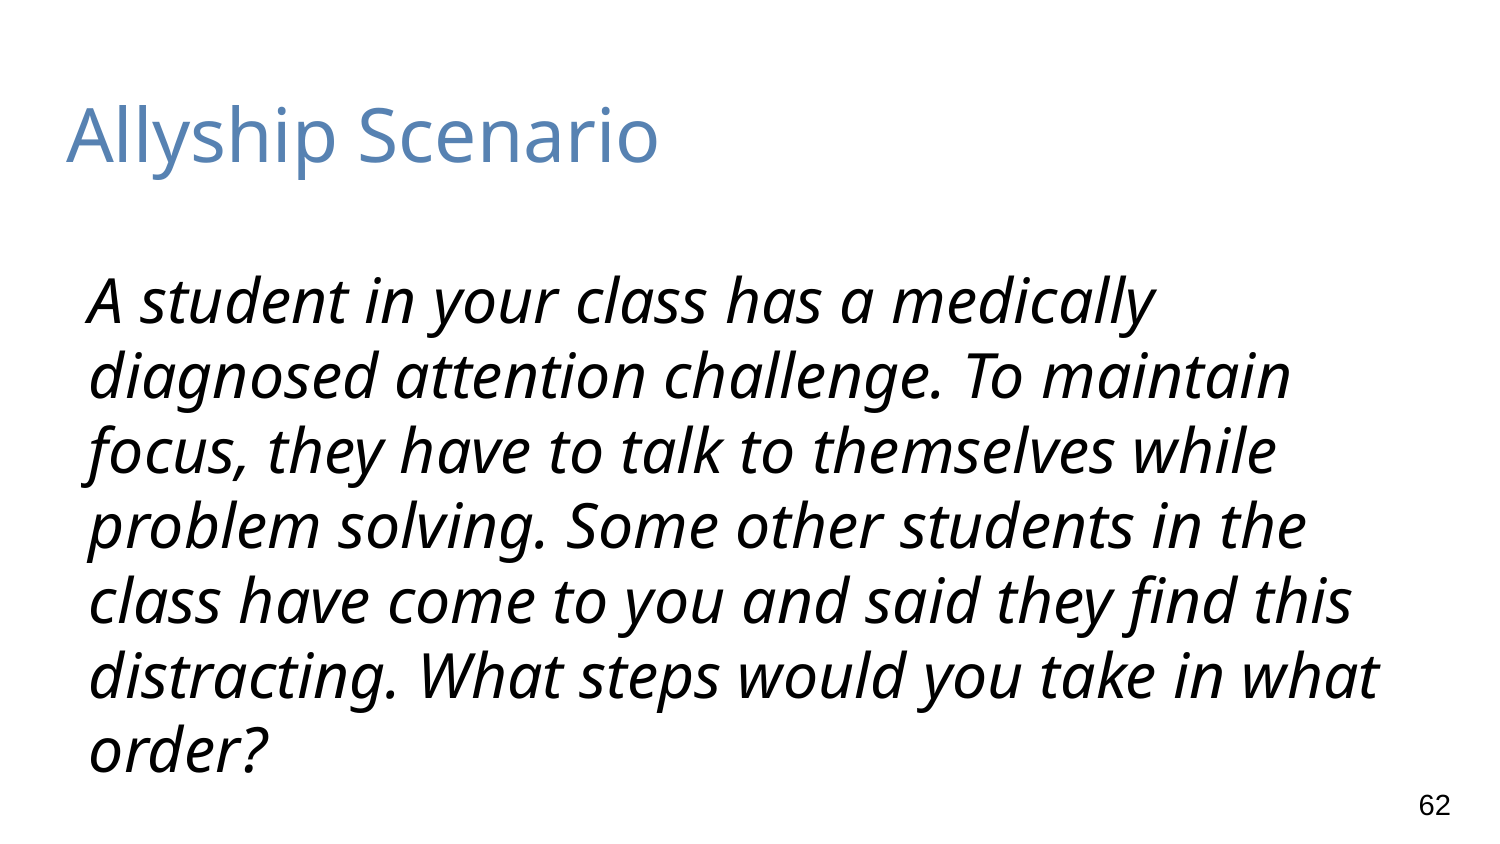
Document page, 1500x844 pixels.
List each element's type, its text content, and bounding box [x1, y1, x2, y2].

title Allyship Scenario [51, 72, 1449, 167]
text_box A student in your class has a medically diagnosed attention challenge. To maintain focus, they have to talk to themselves while problem solving. Some other students in the class have come to you and said they find this distracting. What steps would you take in what order? [73, 245, 1449, 778]
